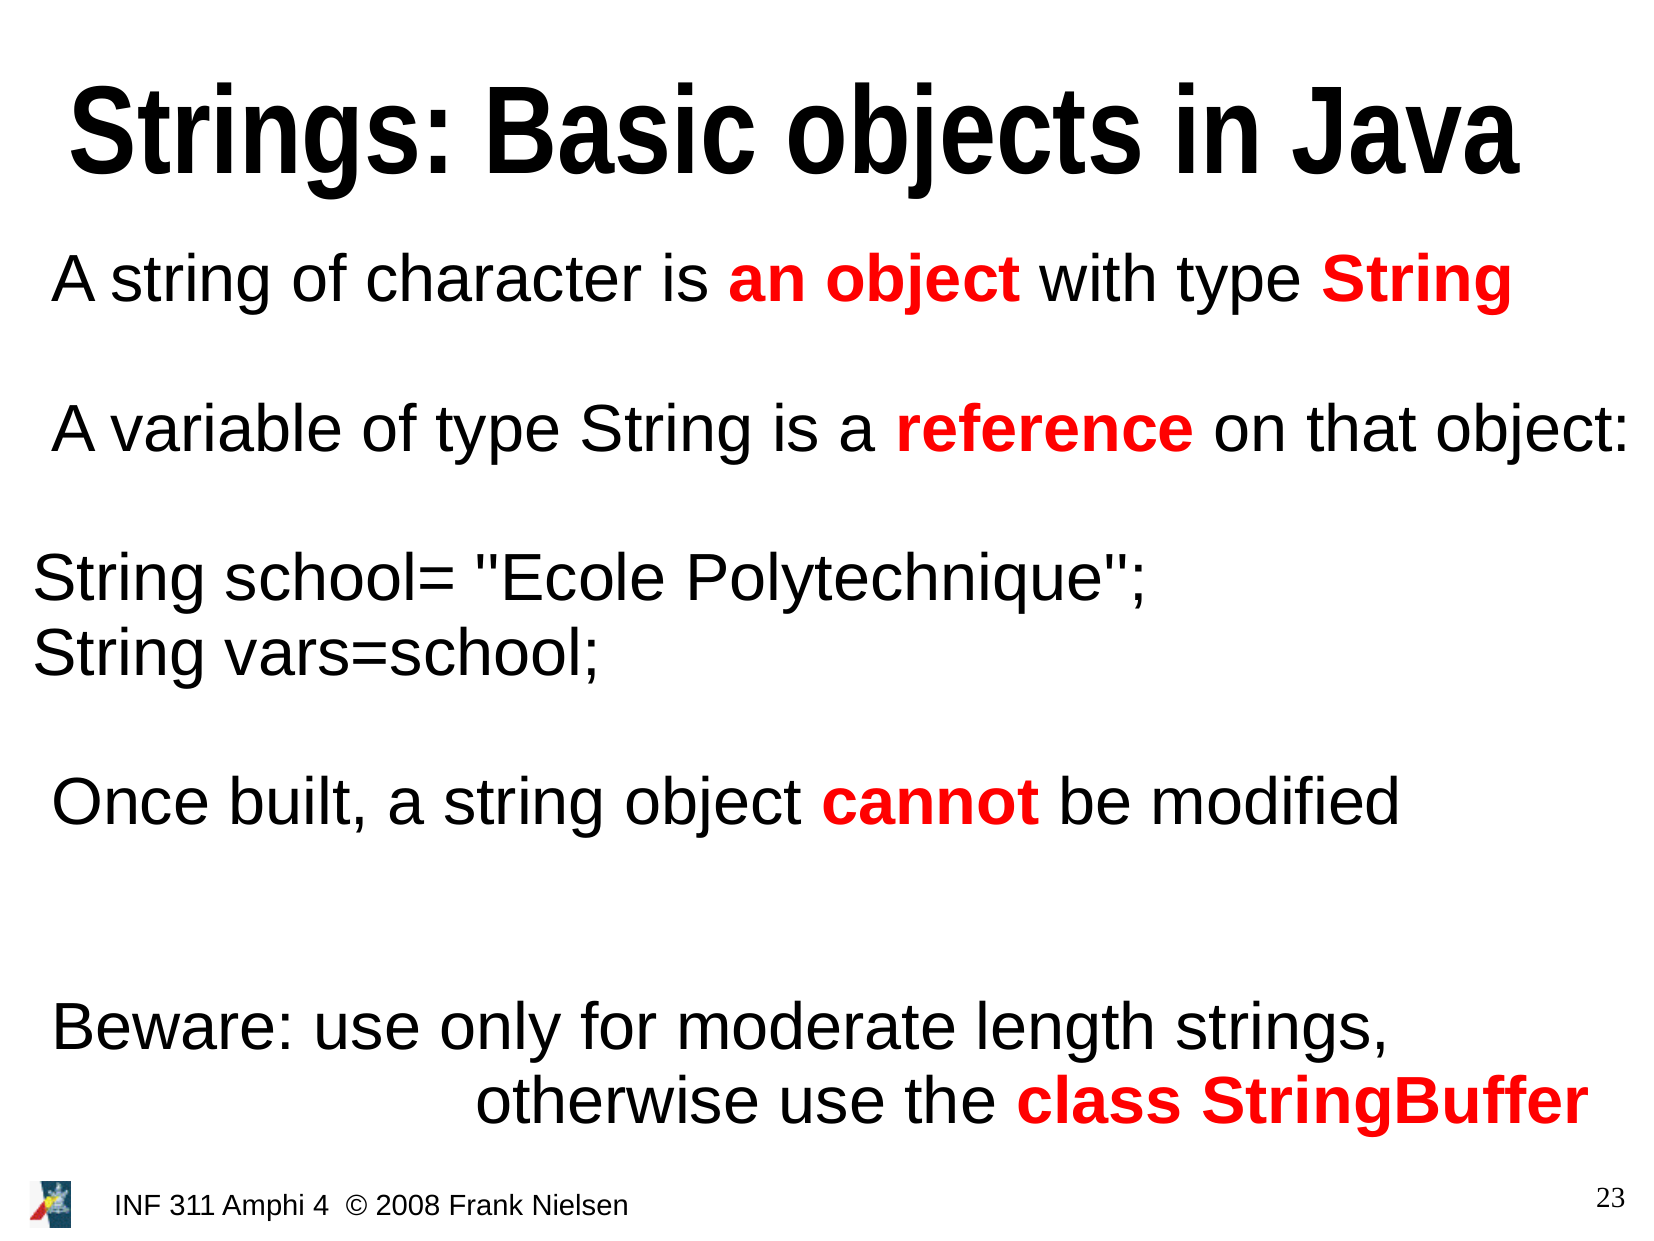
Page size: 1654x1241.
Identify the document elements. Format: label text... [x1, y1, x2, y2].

text_box Strings: Basic objects in Java [54, 49, 1536, 207]
picture [29, 1181, 71, 1228]
text_box A string of character is an object with type String A variable of type String is a reference on that object: String school= ''Ecole Polytechnique''; String vars=school; Once built, a string object cannot be modified Beware: use only for moderate length strings, otherwise use the class StringBuffer [17, 233, 1654, 1146]
